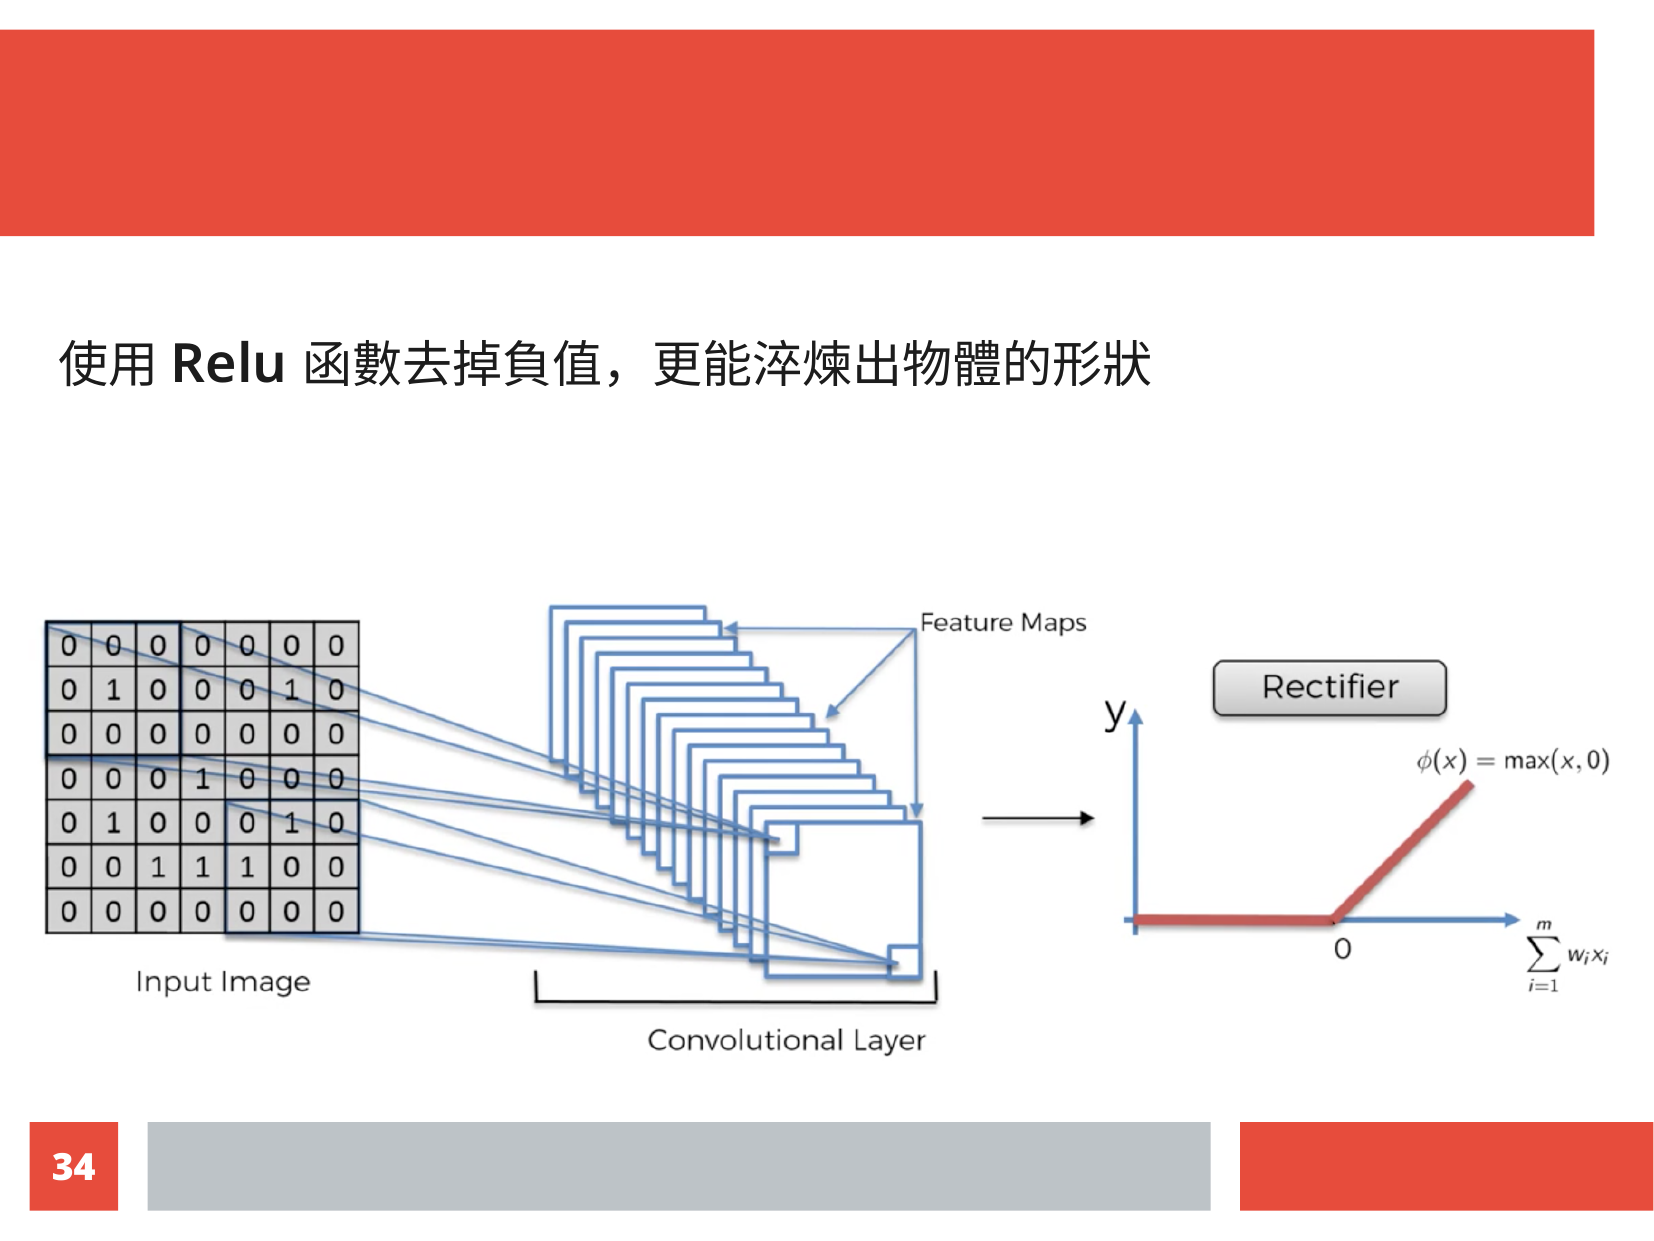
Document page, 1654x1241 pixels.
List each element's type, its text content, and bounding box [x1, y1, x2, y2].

list 使用Relu函數去掉負值，更能淬煉出物體的形狀 [59, 324, 1565, 552]
picture [5, 552, 1654, 1096]
